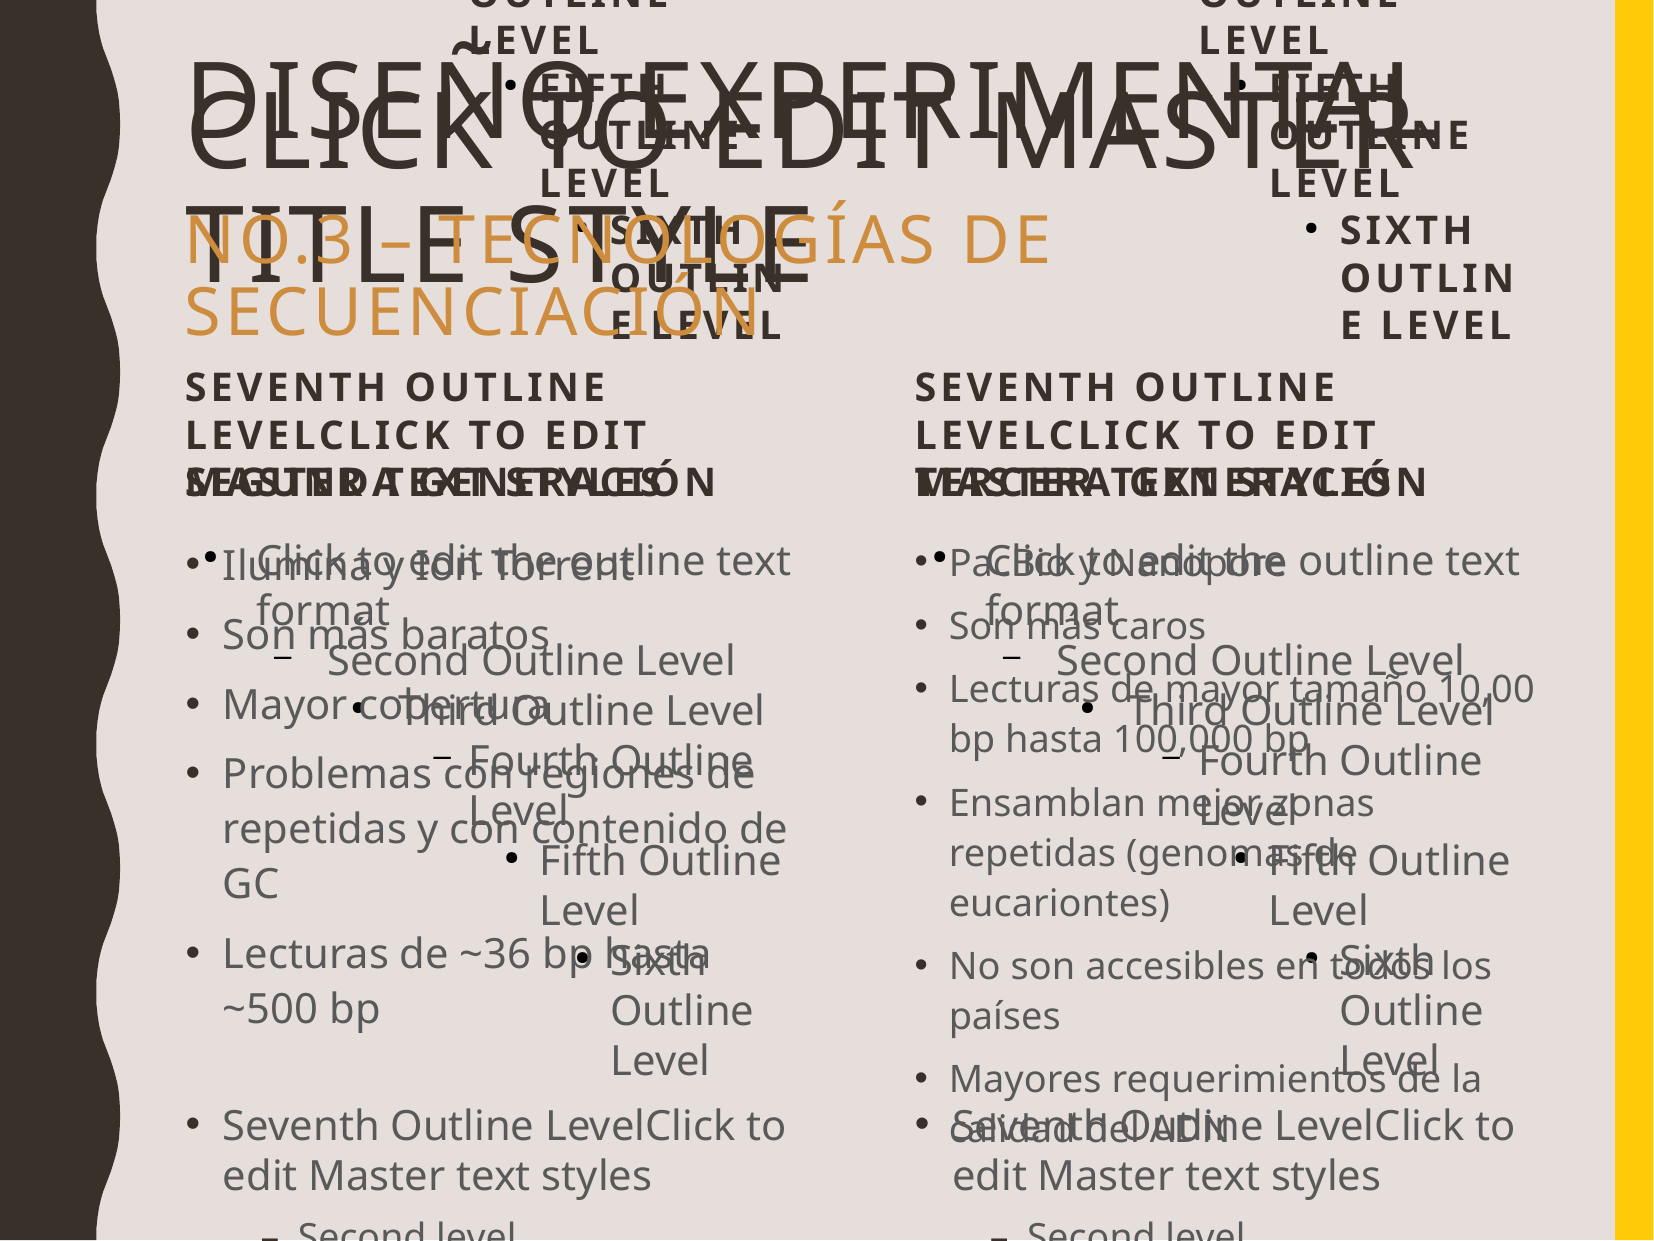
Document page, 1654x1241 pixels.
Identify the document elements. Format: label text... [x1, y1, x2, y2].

list Ilumina y Ion Torrent Son más baratos Mayor cobertura Problemas con regiones de repetidas y con contenido de GC Lecturas de ~36 bp hasta ~500 bp [170, 583, 822, 1068]
text_box diseño experimental [169, 39, 1551, 198]
list Tercera generación [1316, 397, 1551, 513]
list PacBio y Nanopore Son más caros Lecturas de mayor tamaño 10,00 bp hasta 100,000 bp Ensamblan mejor zonas repetidas (genomas de eucariontes) No son accesibles en todos los países Mayores requerimientos de la calidad del ADN [899, 526, 1551, 1163]
text_box nO.3 – Tecnologías de secuenciación [169, 197, 1316, 583]
